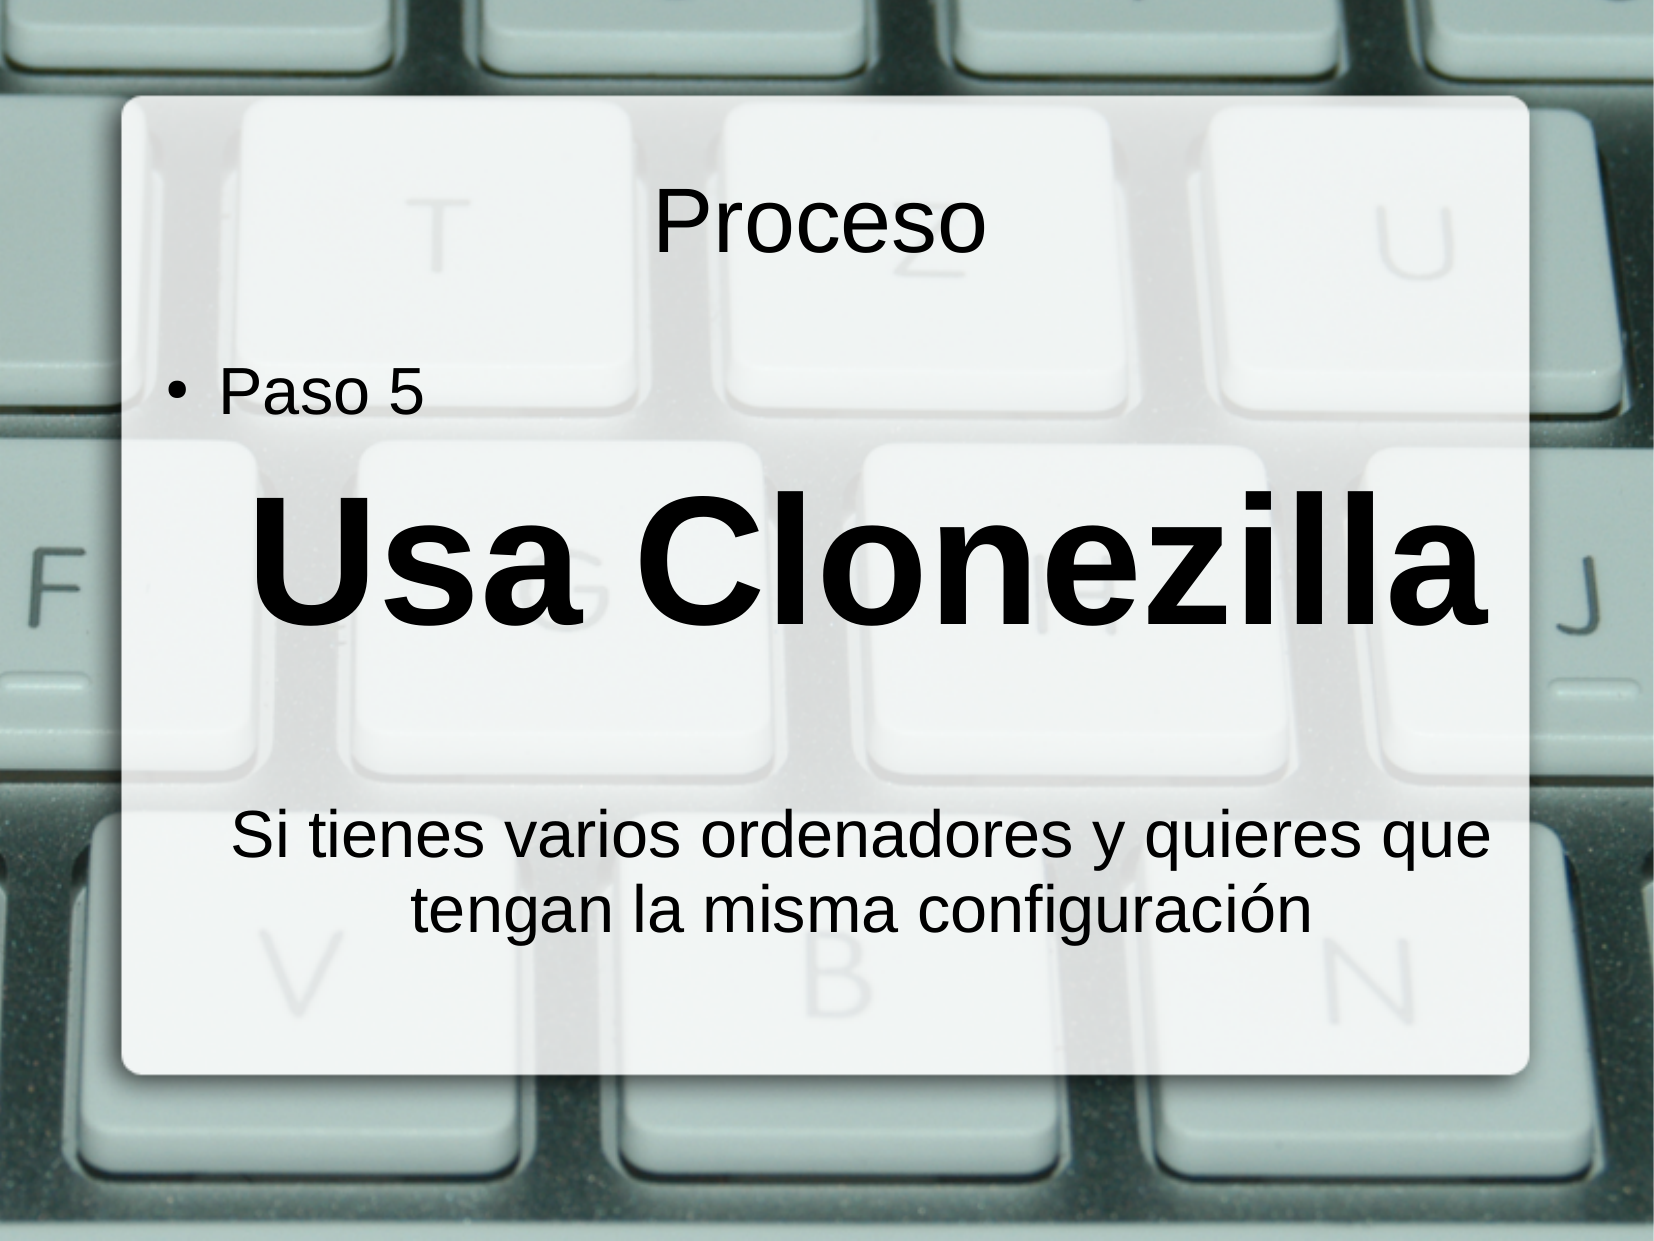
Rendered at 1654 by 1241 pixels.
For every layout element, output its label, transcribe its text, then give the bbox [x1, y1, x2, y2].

picture [0, 0, 1654, 1241]
title Proceso [135, 117, 1506, 325]
list Paso 5 Usa Clonezilla Si tienes varios ordenadores y quieres que tengan la misma configuración [147, 354, 1506, 1241]
